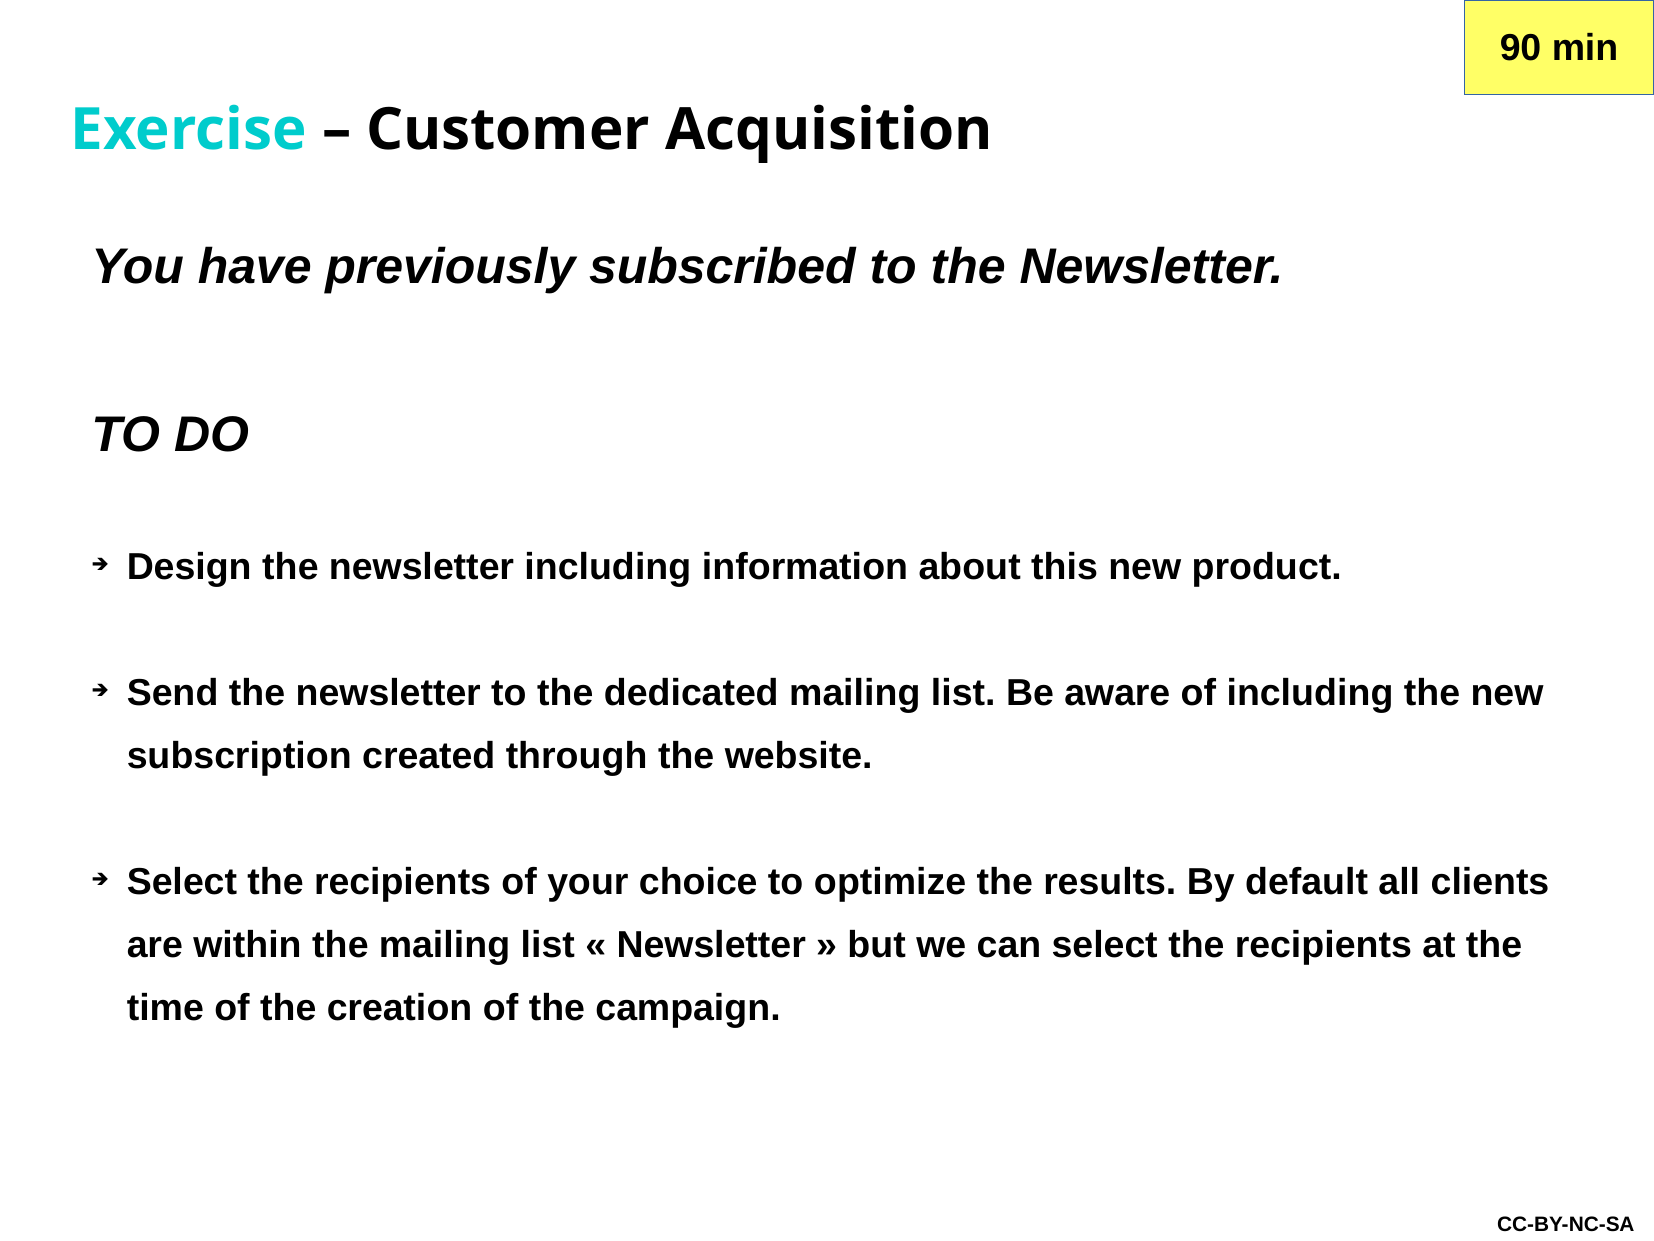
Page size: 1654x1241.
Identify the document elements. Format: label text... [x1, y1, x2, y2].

text_box You have previously subscribed to the Newsletter. TO DO Design the newsletter including information about this new product. Send the newsletter to the dedicated mailing list. Be aware of including the new subscription created through the website. Select the recipients of your choice to optimize the results. By default all clients are within the mailing list « Newsletter » but we can select the recipients at the time of the creation of the campaign. [76, 203, 1619, 1205]
text_box 90 min [1464, 0, 1654, 95]
text_box CC-BY-NC-SA [1482, 1204, 1654, 1241]
title Exercise – Customer Acquisition [70, 23, 1560, 231]
